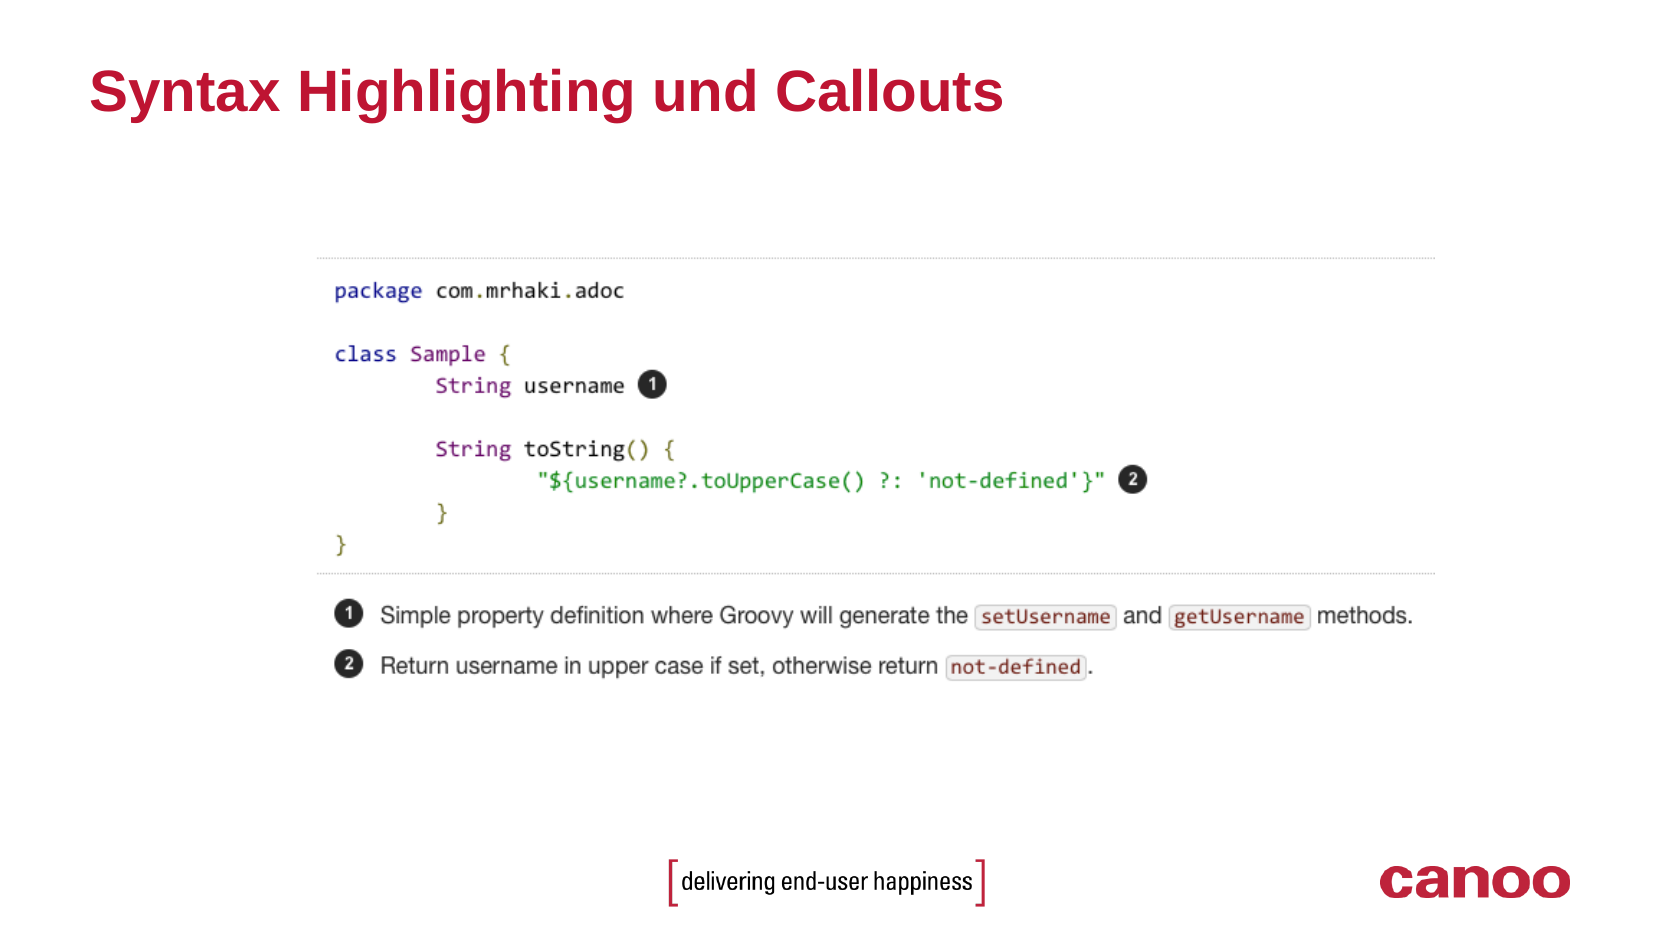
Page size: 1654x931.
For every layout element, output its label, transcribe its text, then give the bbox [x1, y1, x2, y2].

title Syntax Highlighting und Callouts [75, 45, 1591, 136]
picture [313, 239, 1435, 721]
picture [662, 855, 991, 910]
picture [1380, 866, 1570, 898]
